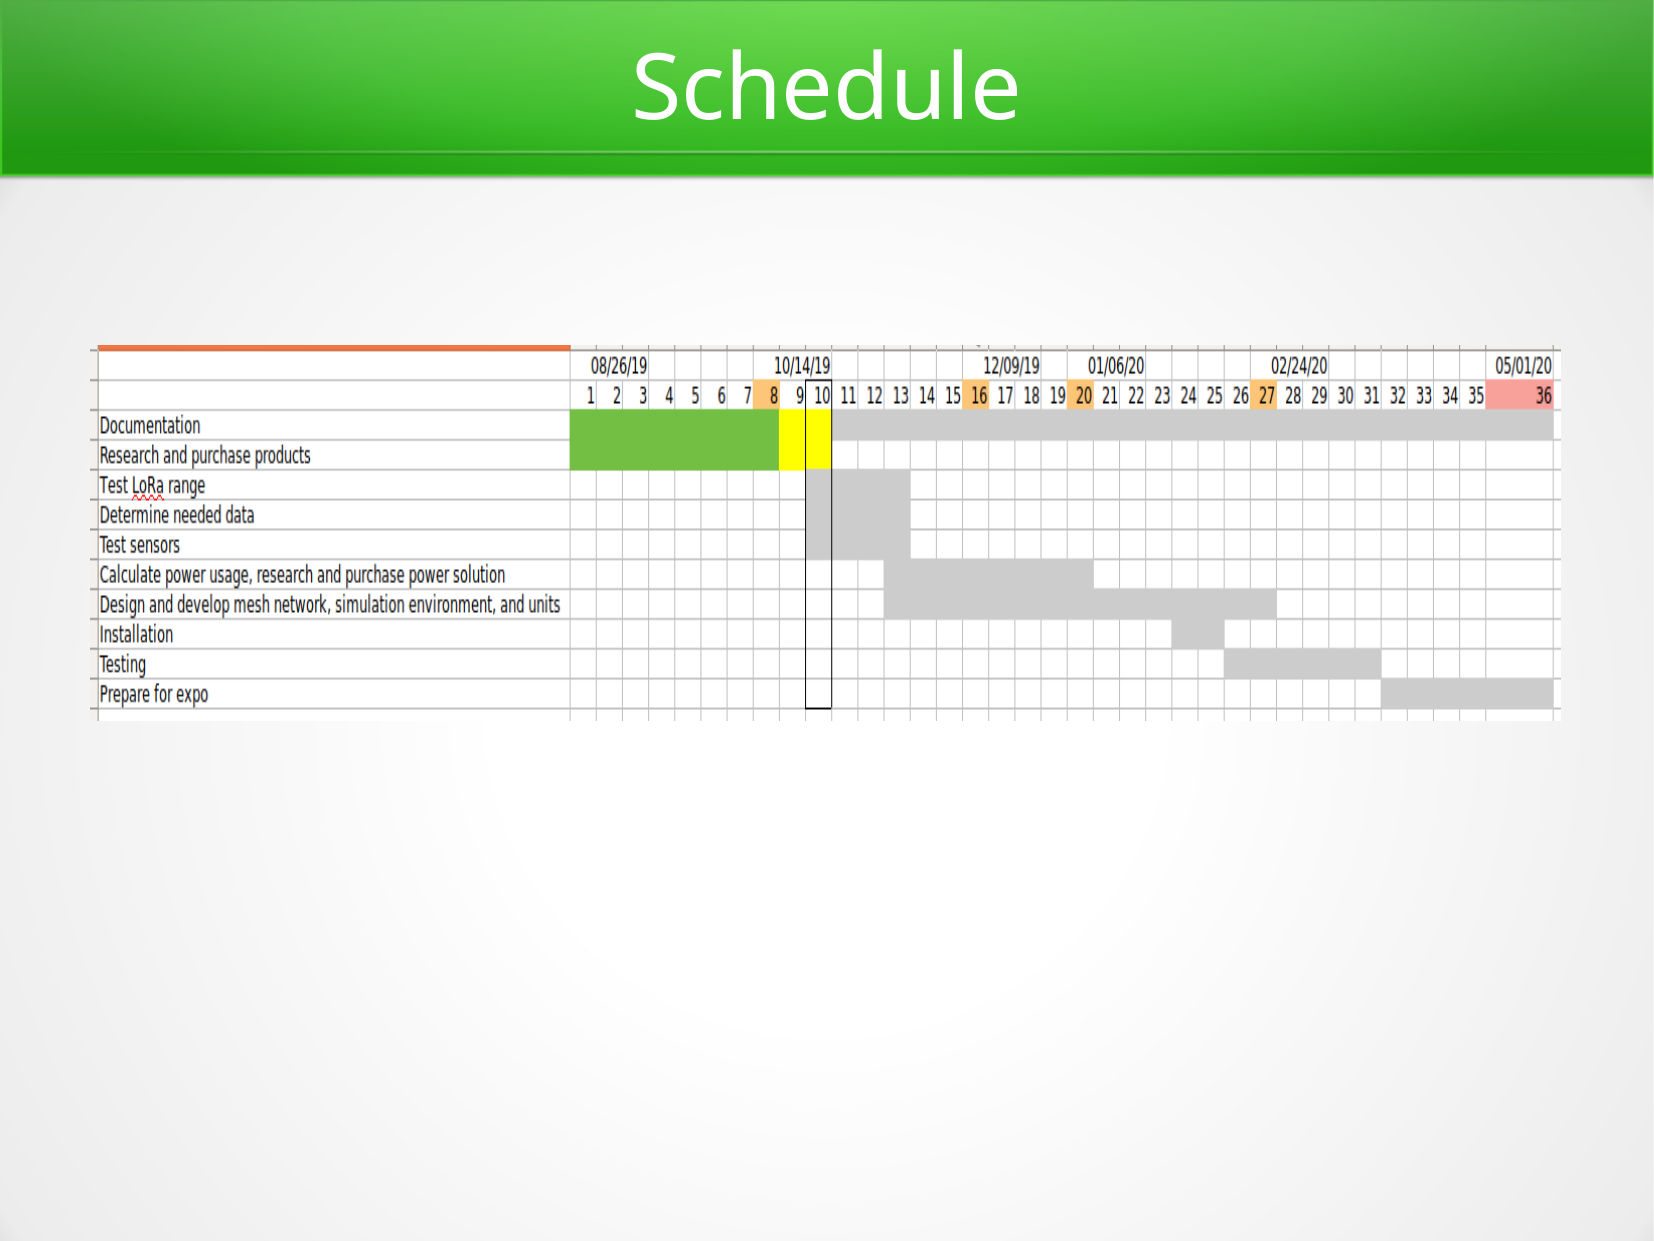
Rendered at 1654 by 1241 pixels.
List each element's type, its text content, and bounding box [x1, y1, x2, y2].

picture [90, 345, 1561, 721]
title Schedule [82, 11, 1571, 154]
